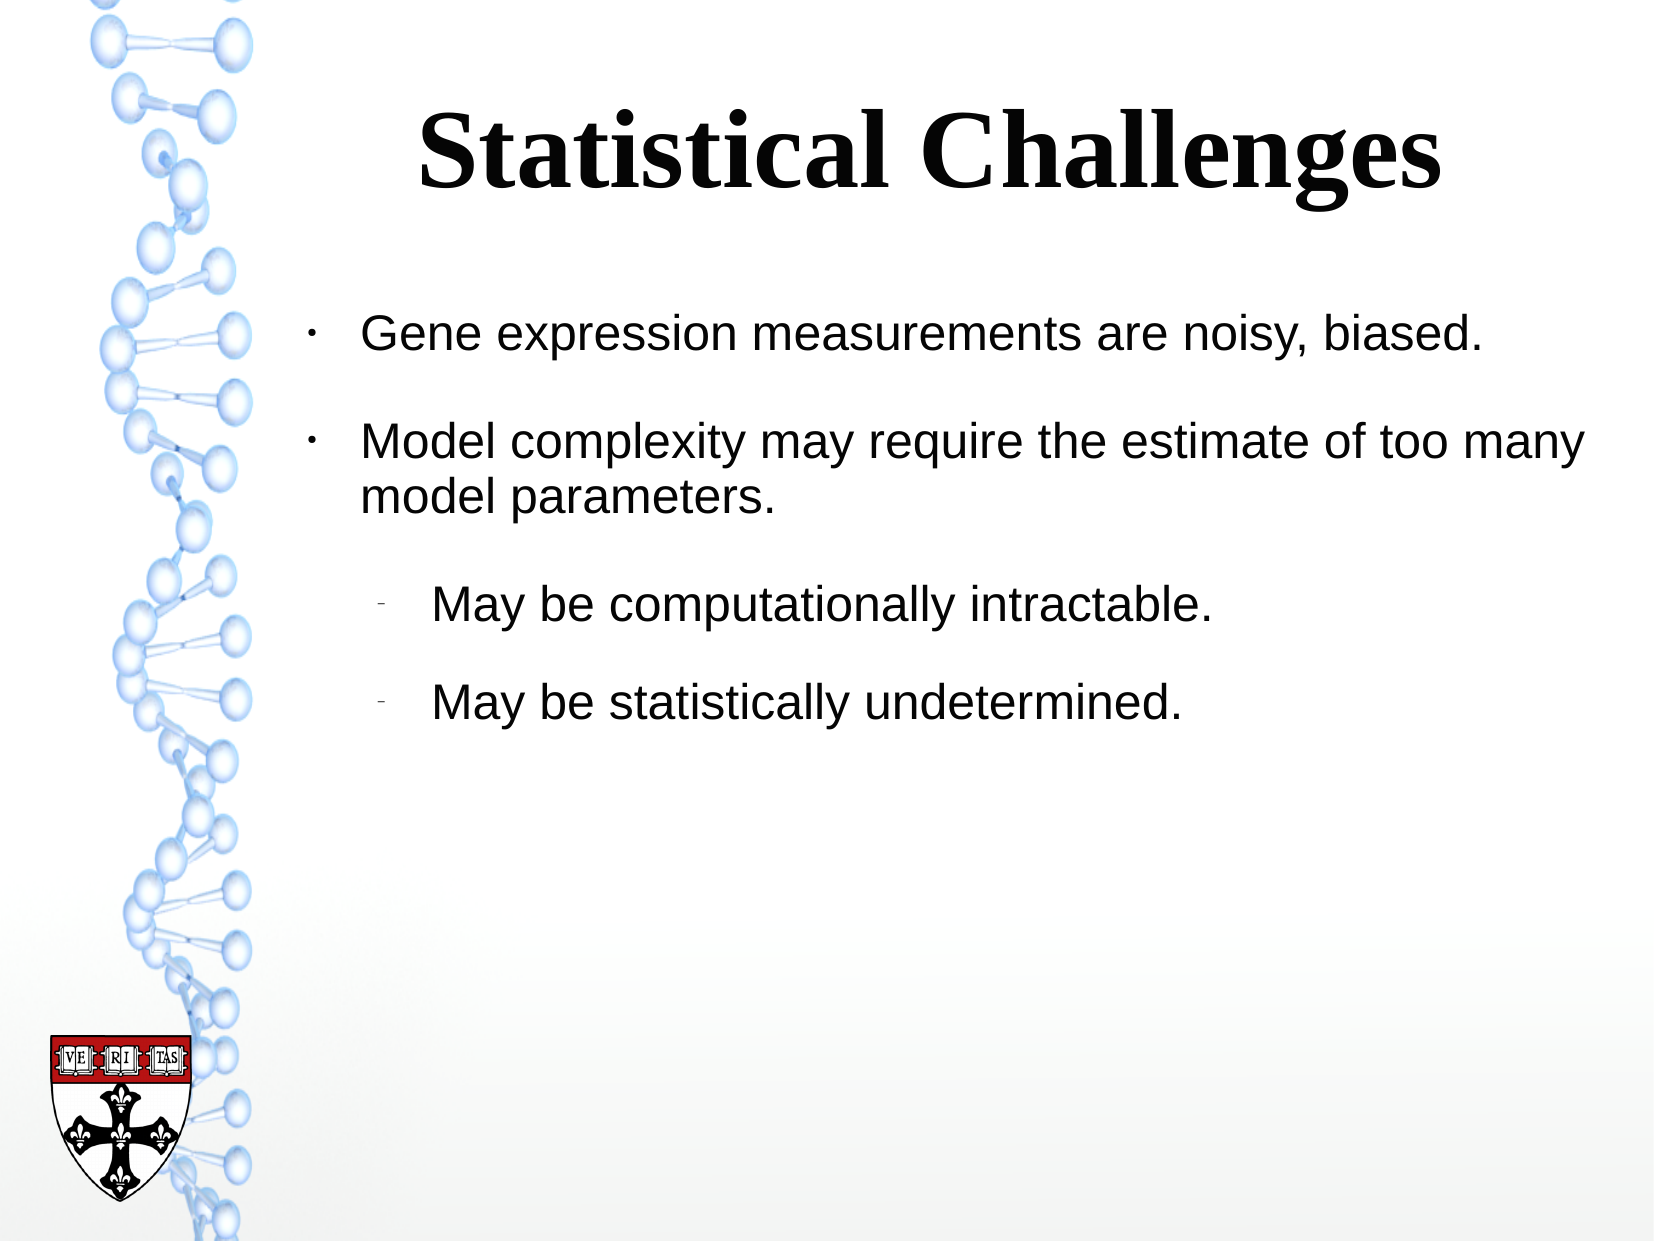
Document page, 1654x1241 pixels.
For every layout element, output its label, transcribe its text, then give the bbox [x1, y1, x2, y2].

picture [0, 0, 1654, 1241]
list Gene expression measurements are noisy, biased. Model complexity may require the estimate of too many model parameters. May be computationally intractable. May be statistically undetermined. [289, 305, 1619, 1025]
title Statistical Challenges [265, 47, 1595, 252]
